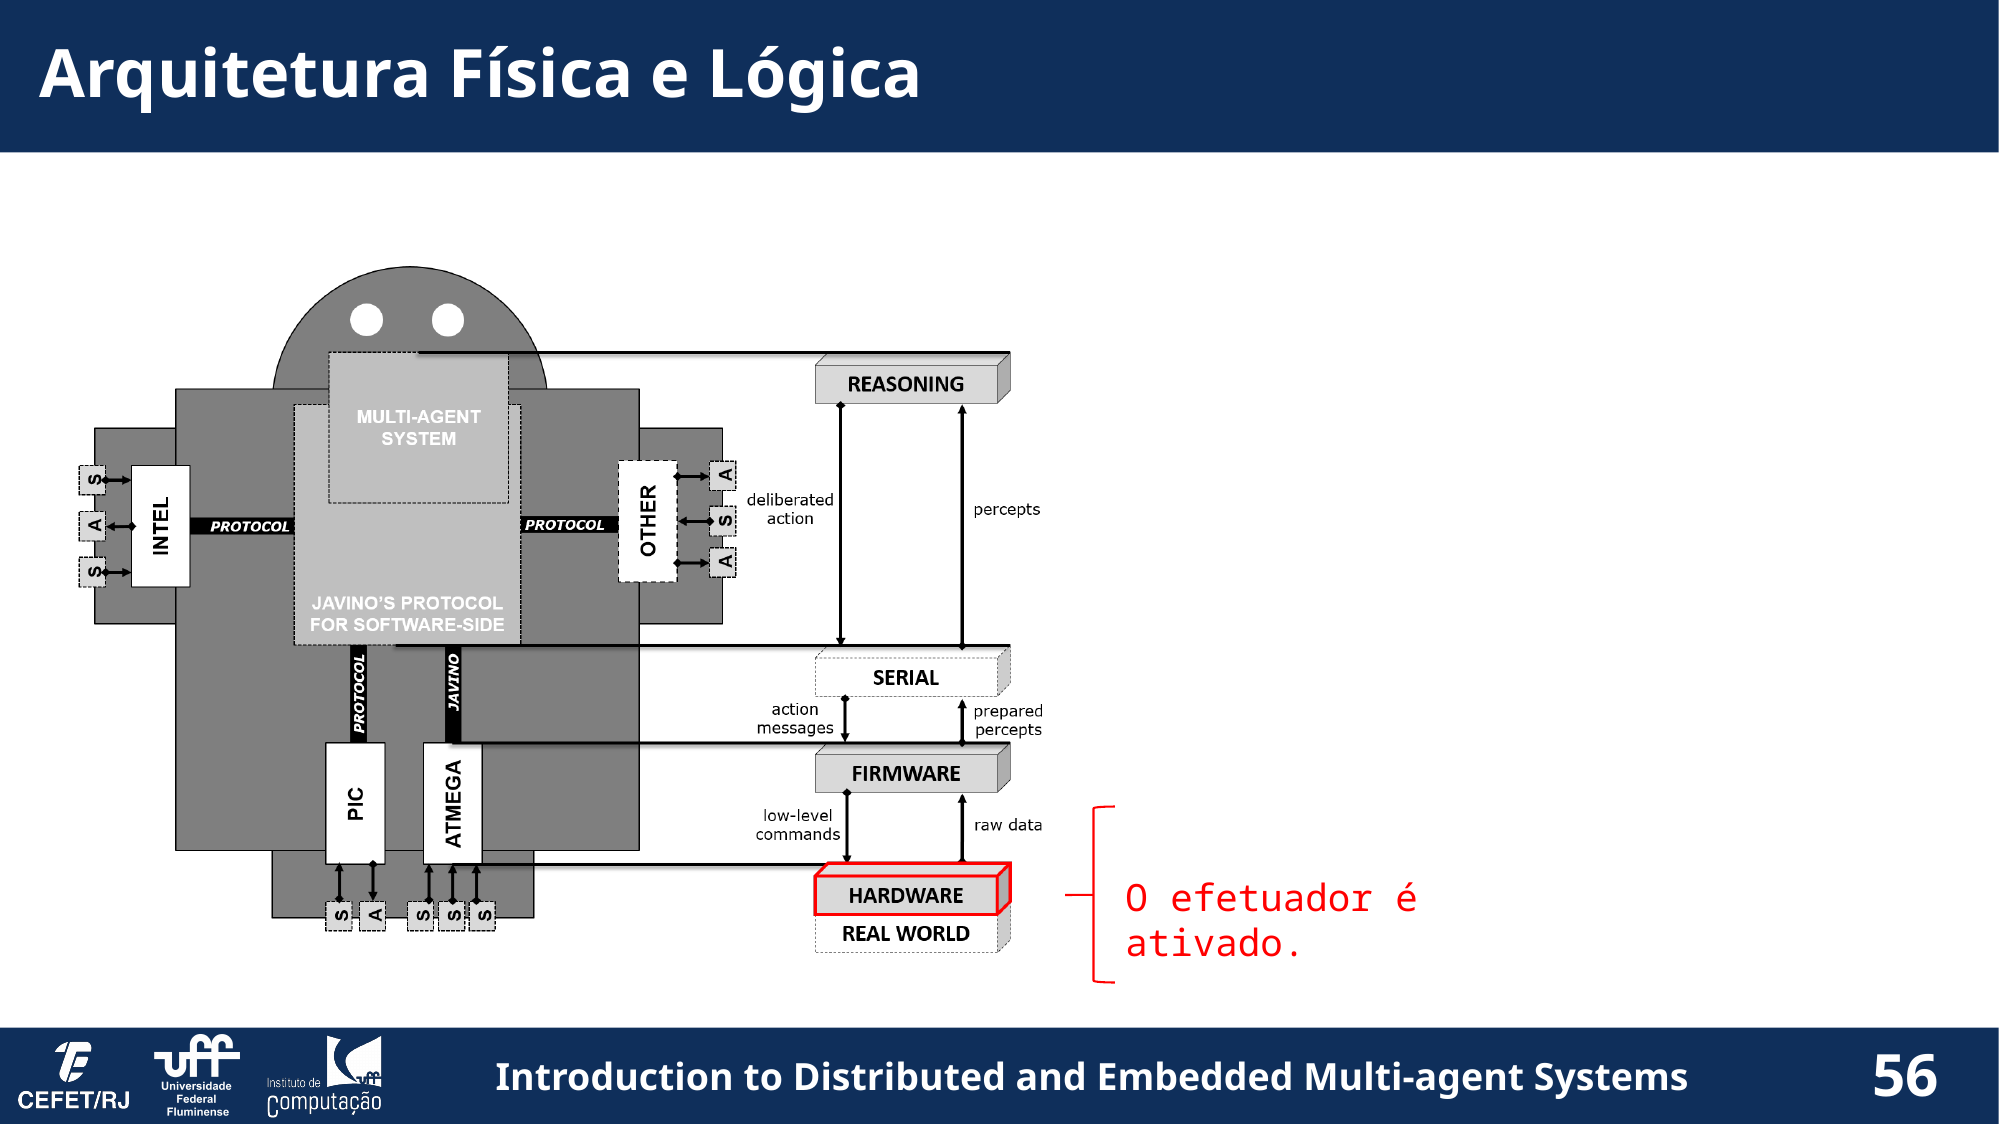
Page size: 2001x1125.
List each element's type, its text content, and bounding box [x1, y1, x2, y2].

picture [265, 1033, 383, 1118]
picture [77, 266, 1065, 961]
text_box Arquitetura Física e Lógica [25, 23, 1998, 116]
picture [153, 1033, 241, 1121]
text_box [1093, 806, 1115, 983]
text_box O efetuador é ativado. [1110, 866, 1600, 972]
picture [18, 1021, 129, 1125]
